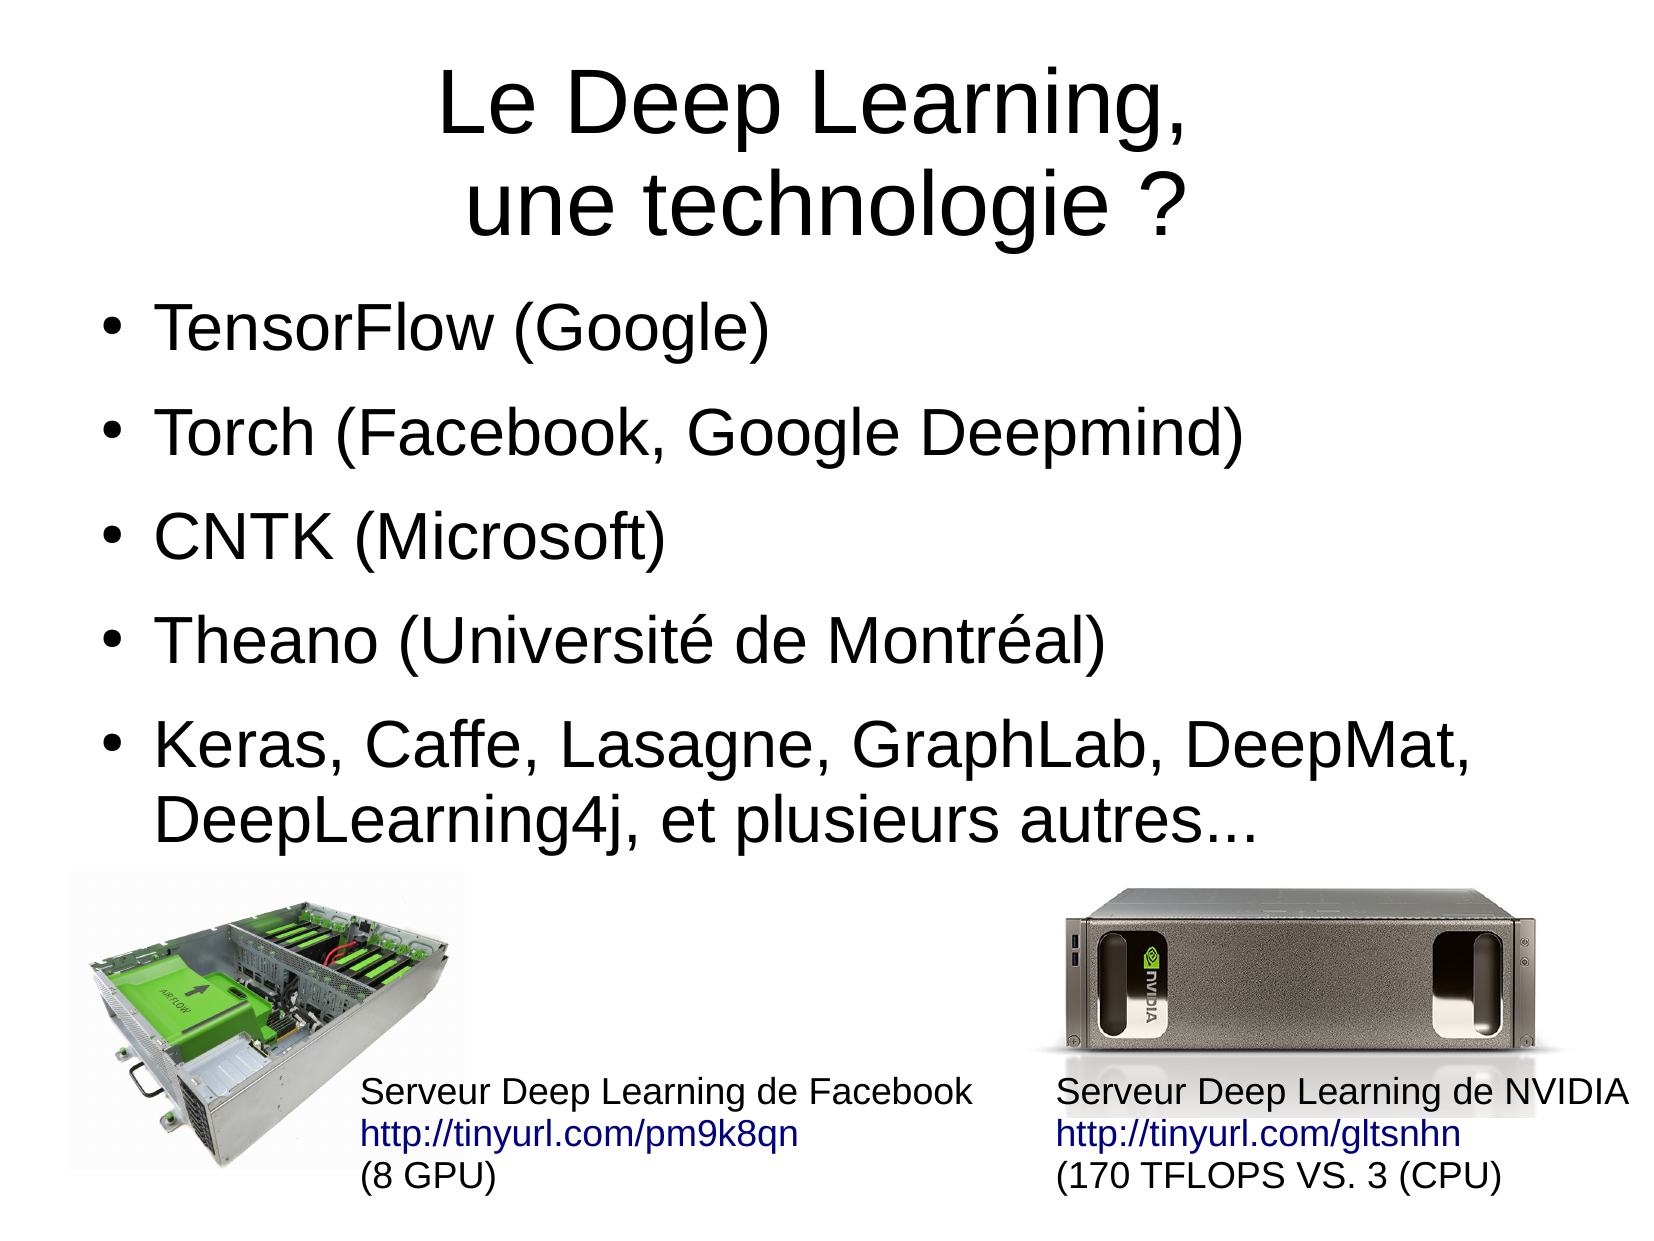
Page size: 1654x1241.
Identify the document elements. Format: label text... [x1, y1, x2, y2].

title Le Deep Learning, une technologie ? [82, 49, 1571, 257]
picture [67, 871, 466, 1171]
text_box Serveur Deep Learning de NVIDIA http://tinyurl.com/gltsnhn (170 TFLOPS VS. 3 (CPU) [1246, 1063, 1654, 1205]
list TensorFlow (Google) Torch (Facebook, Google Deepmind) CNTK (Microsoft) Theano (Université de Montréal) Keras, Caffe, Lasagne, GraphLab, DeepMat, DeepLearning4j, et plusieurs autres... [82, 290, 1571, 1010]
picture [1011, 858, 1582, 1063]
text_box Serveur Deep Learning de Facebook http://tinyurl.com/pm9k8qn (8 GPU) [345, 1063, 1246, 1205]
